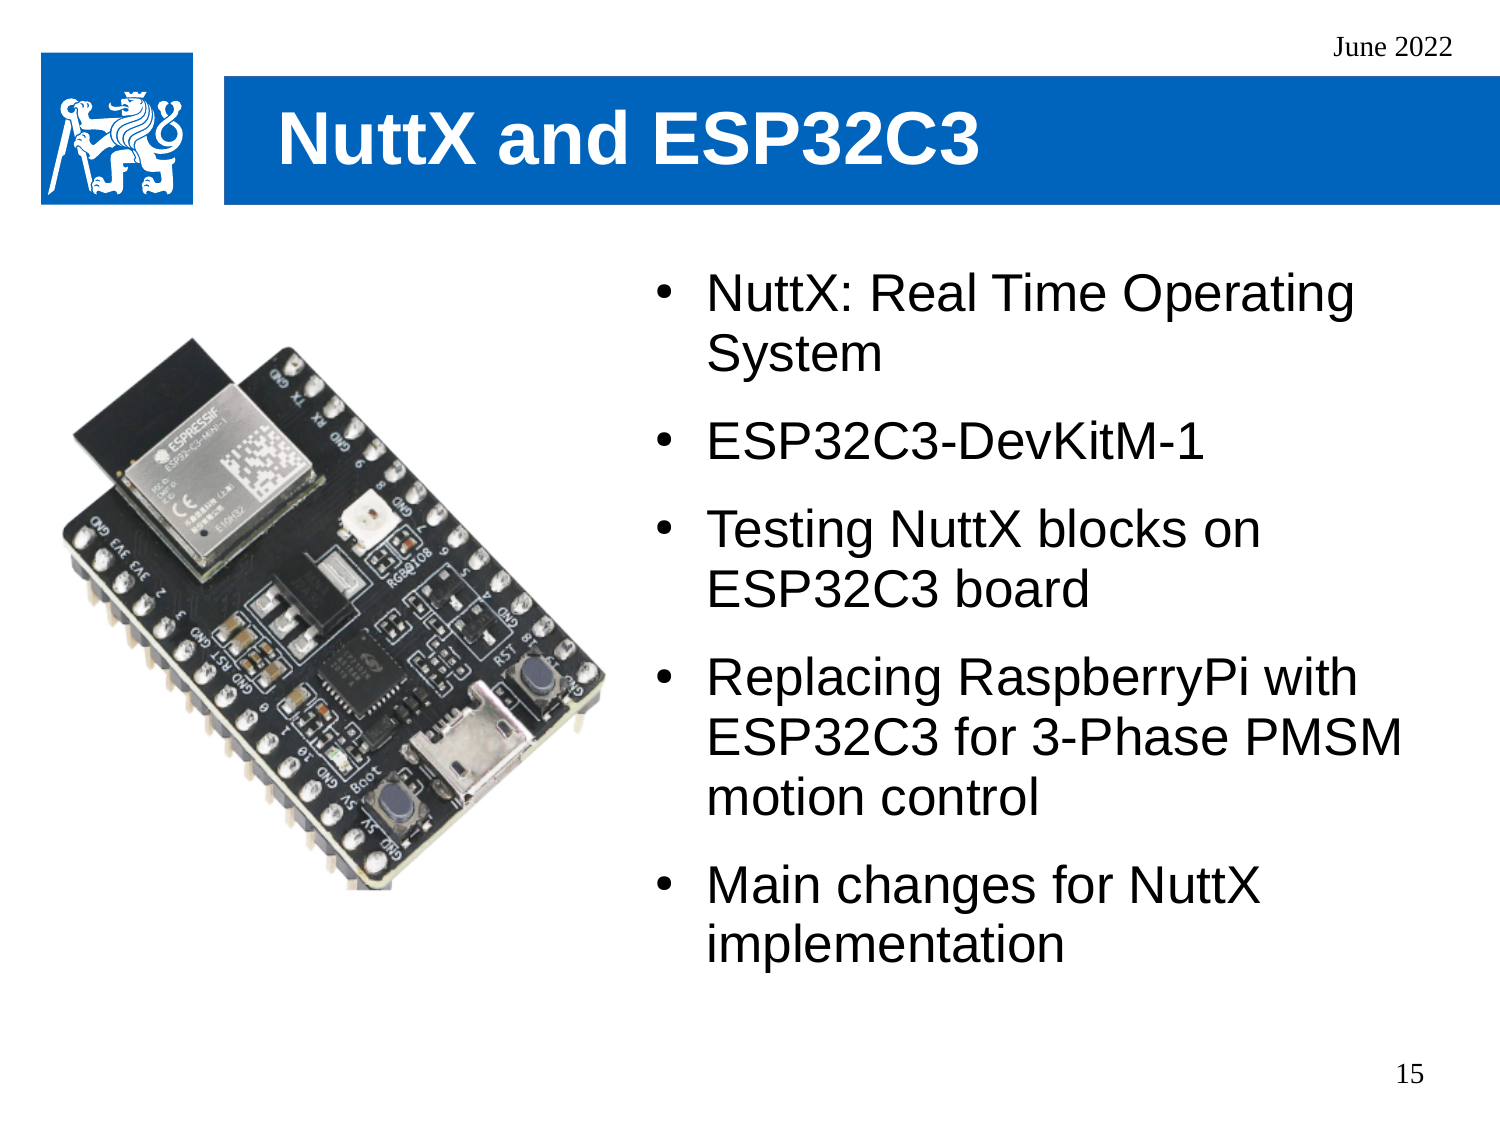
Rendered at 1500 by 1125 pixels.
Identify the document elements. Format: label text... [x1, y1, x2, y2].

list NuttX: Real Time Operating System ESP32C3-DevKitM-1 Testing NuttX blocks on ESP32C3 board Replacing RaspberryPi with ESP32C3 for 3-Phase PMSM motion control Main changes for NuttX implementation [637, 263, 1425, 976]
picture [0, 290, 619, 962]
title NuttX and ESP32C3 [277, 44, 1500, 181]
